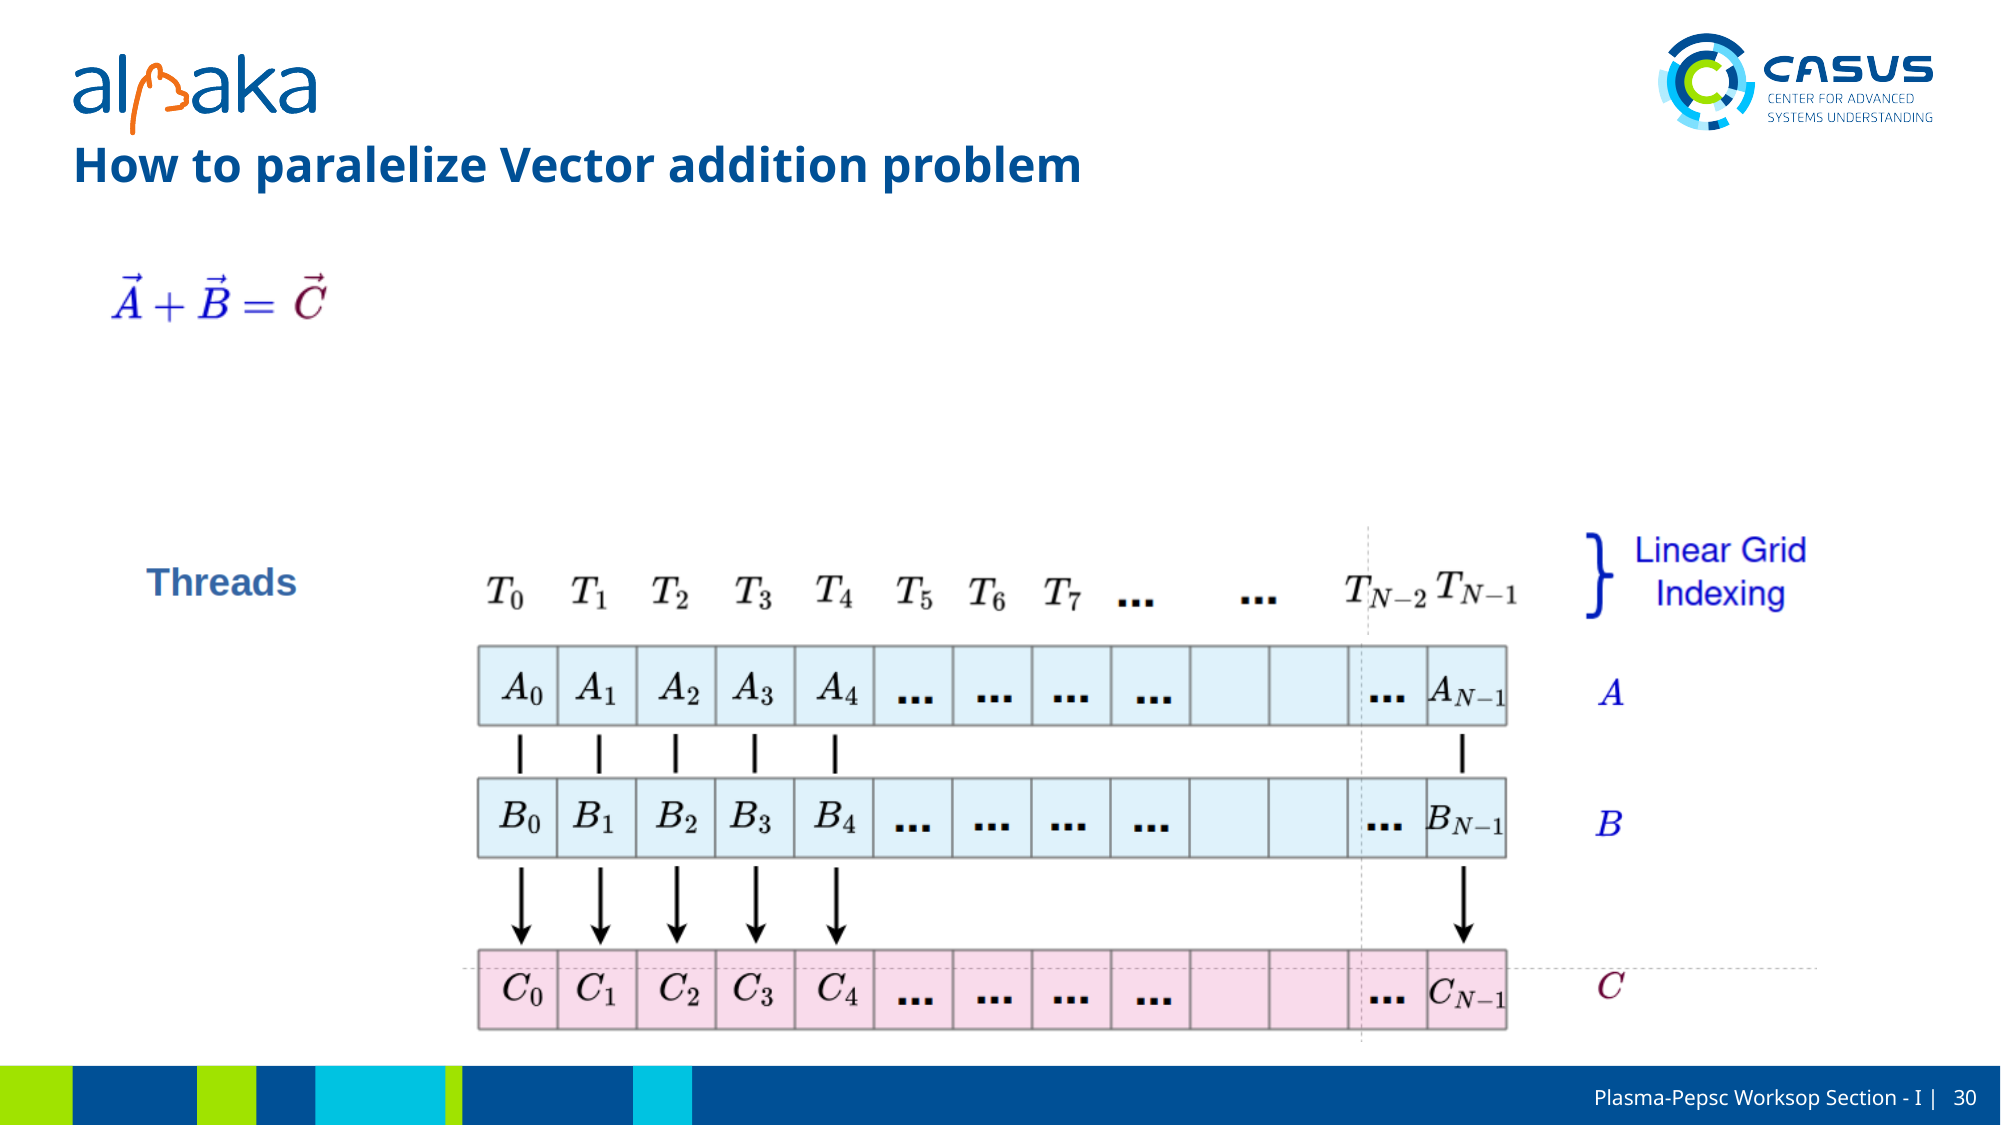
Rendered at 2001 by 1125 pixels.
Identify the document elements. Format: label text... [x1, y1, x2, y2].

picture [72, 53, 317, 130]
picture [128, 526, 1877, 639]
picture [461, 643, 1817, 1042]
picture [1658, 33, 1933, 131]
picture [74, 231, 375, 348]
title How to paralelize Vector addition problem [72, 130, 1620, 199]
